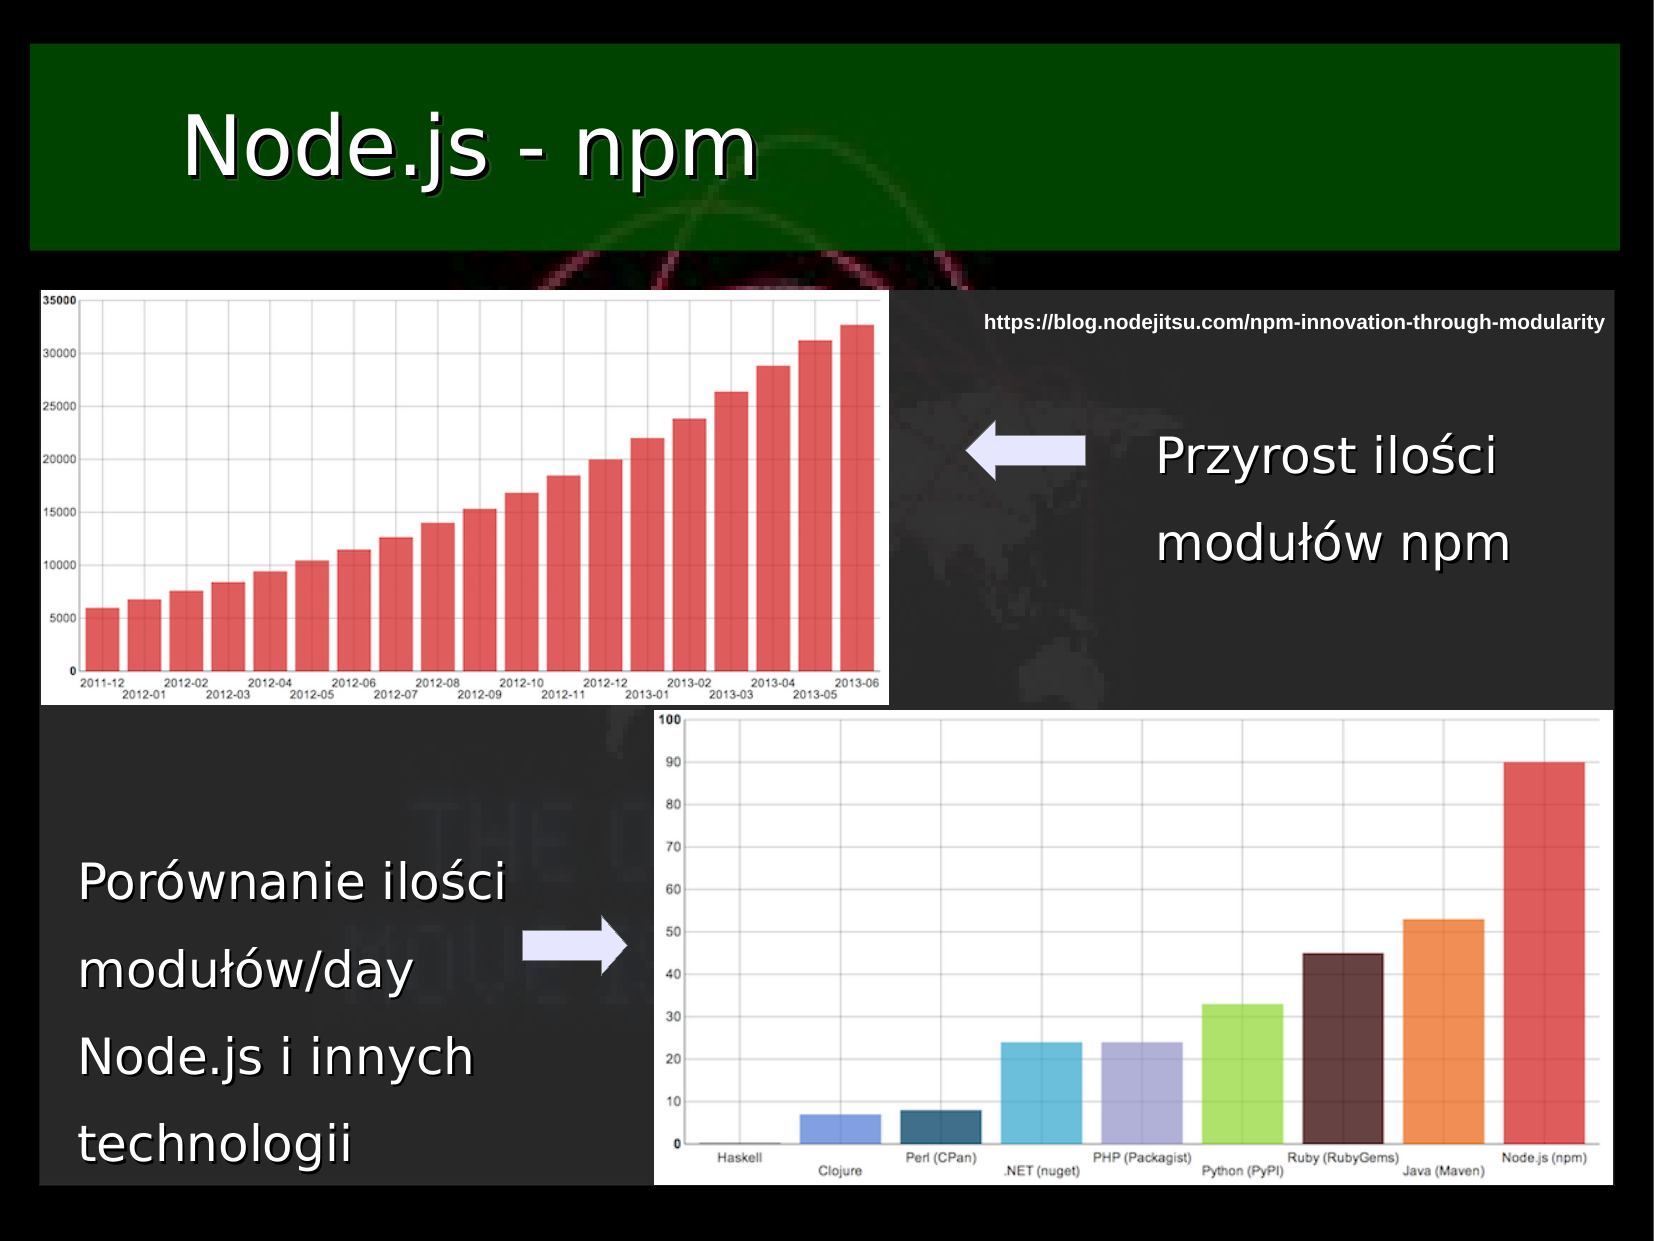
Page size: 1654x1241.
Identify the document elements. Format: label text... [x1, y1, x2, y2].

text_box Porównanie ilości modułów/day Node.js i innych technologii [62, 816, 540, 1152]
text_box [39, 290, 1615, 1186]
text_box Przyrost ilości modułów npm [1140, 390, 1528, 551]
text_box https://blog.nodejitsu.com/npm-innovation-through-modularity [969, 291, 1621, 331]
title Node.js - npm [30, 43, 1621, 251]
picture [0, 0, 1654, 1241]
